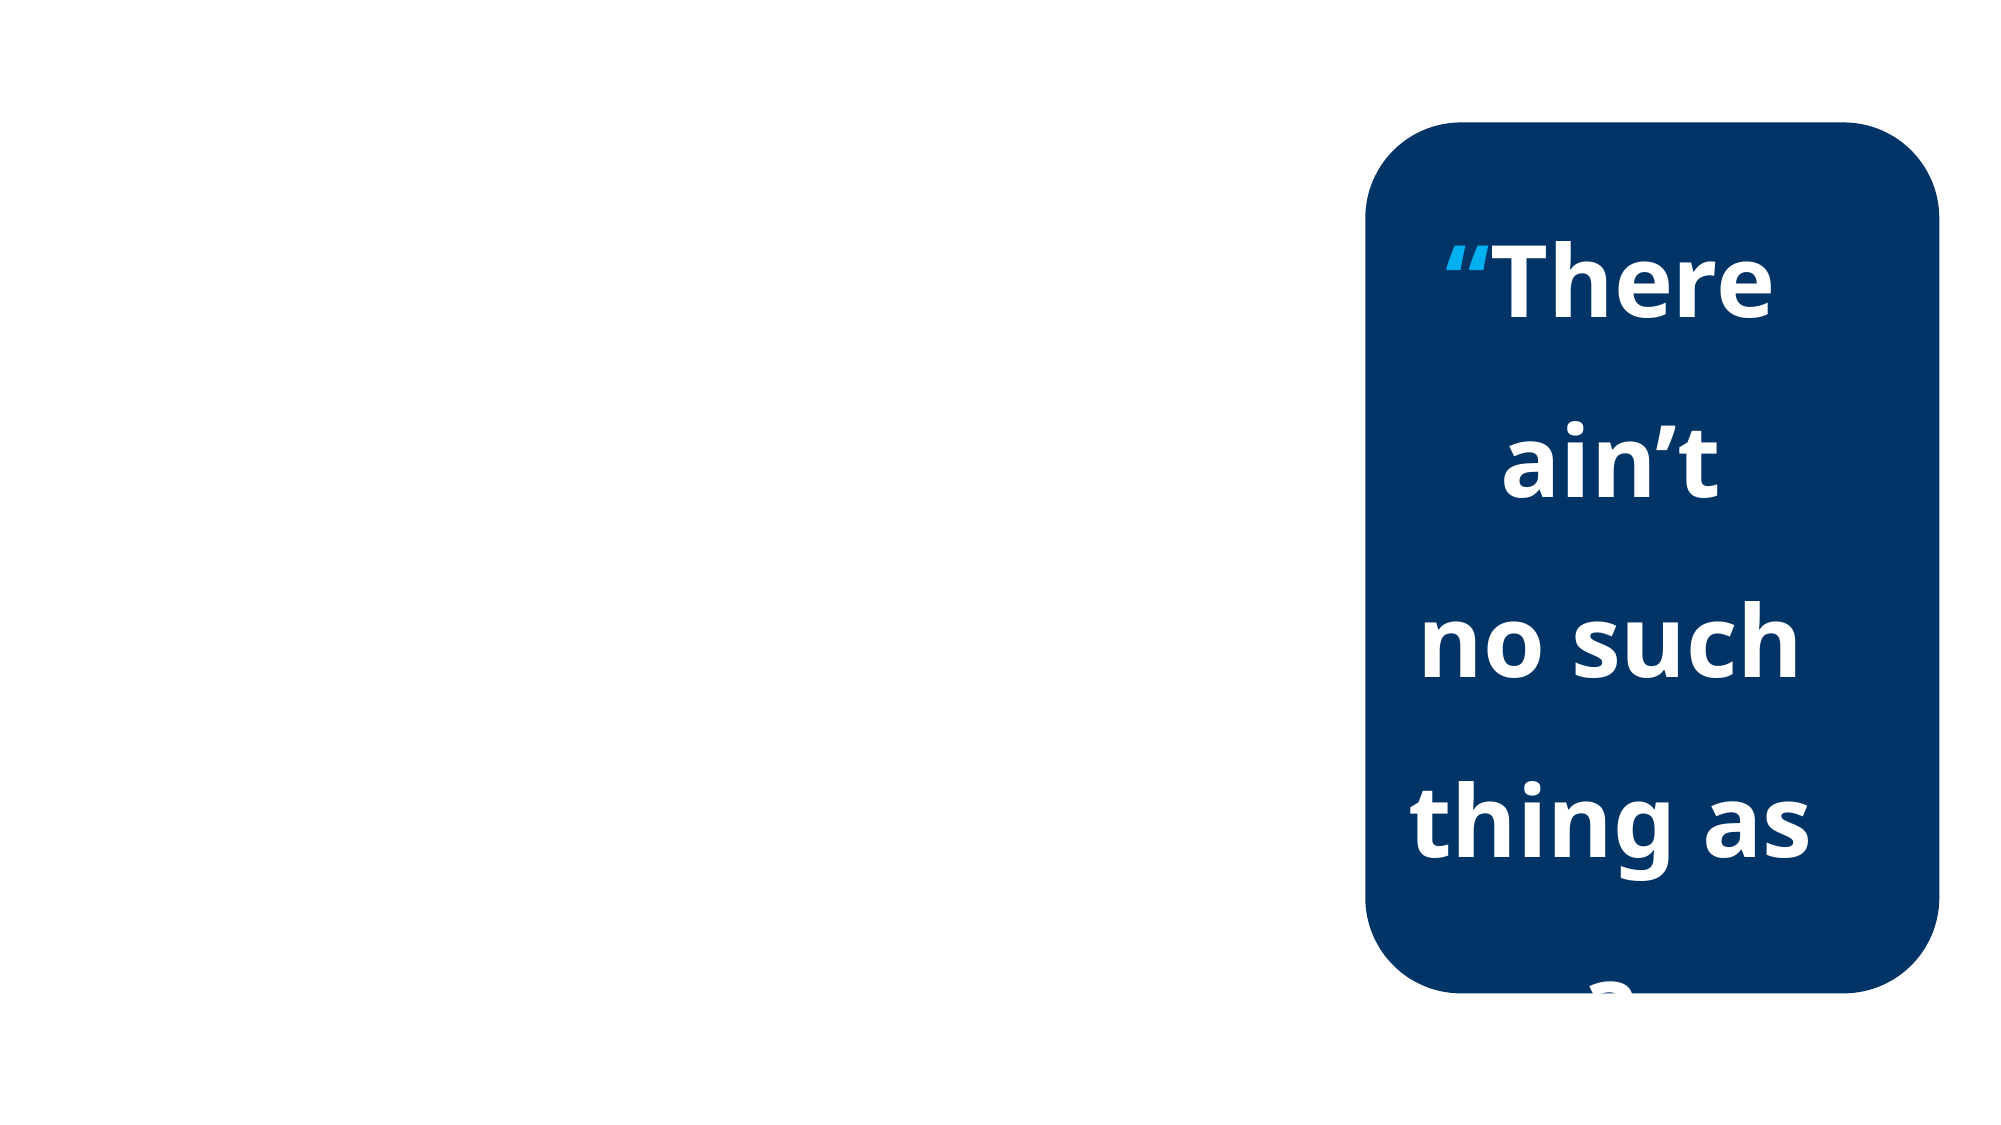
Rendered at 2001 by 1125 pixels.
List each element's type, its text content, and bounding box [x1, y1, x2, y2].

text_box “There ain’t no such thing as a free lunch” [1365, 122, 1940, 994]
